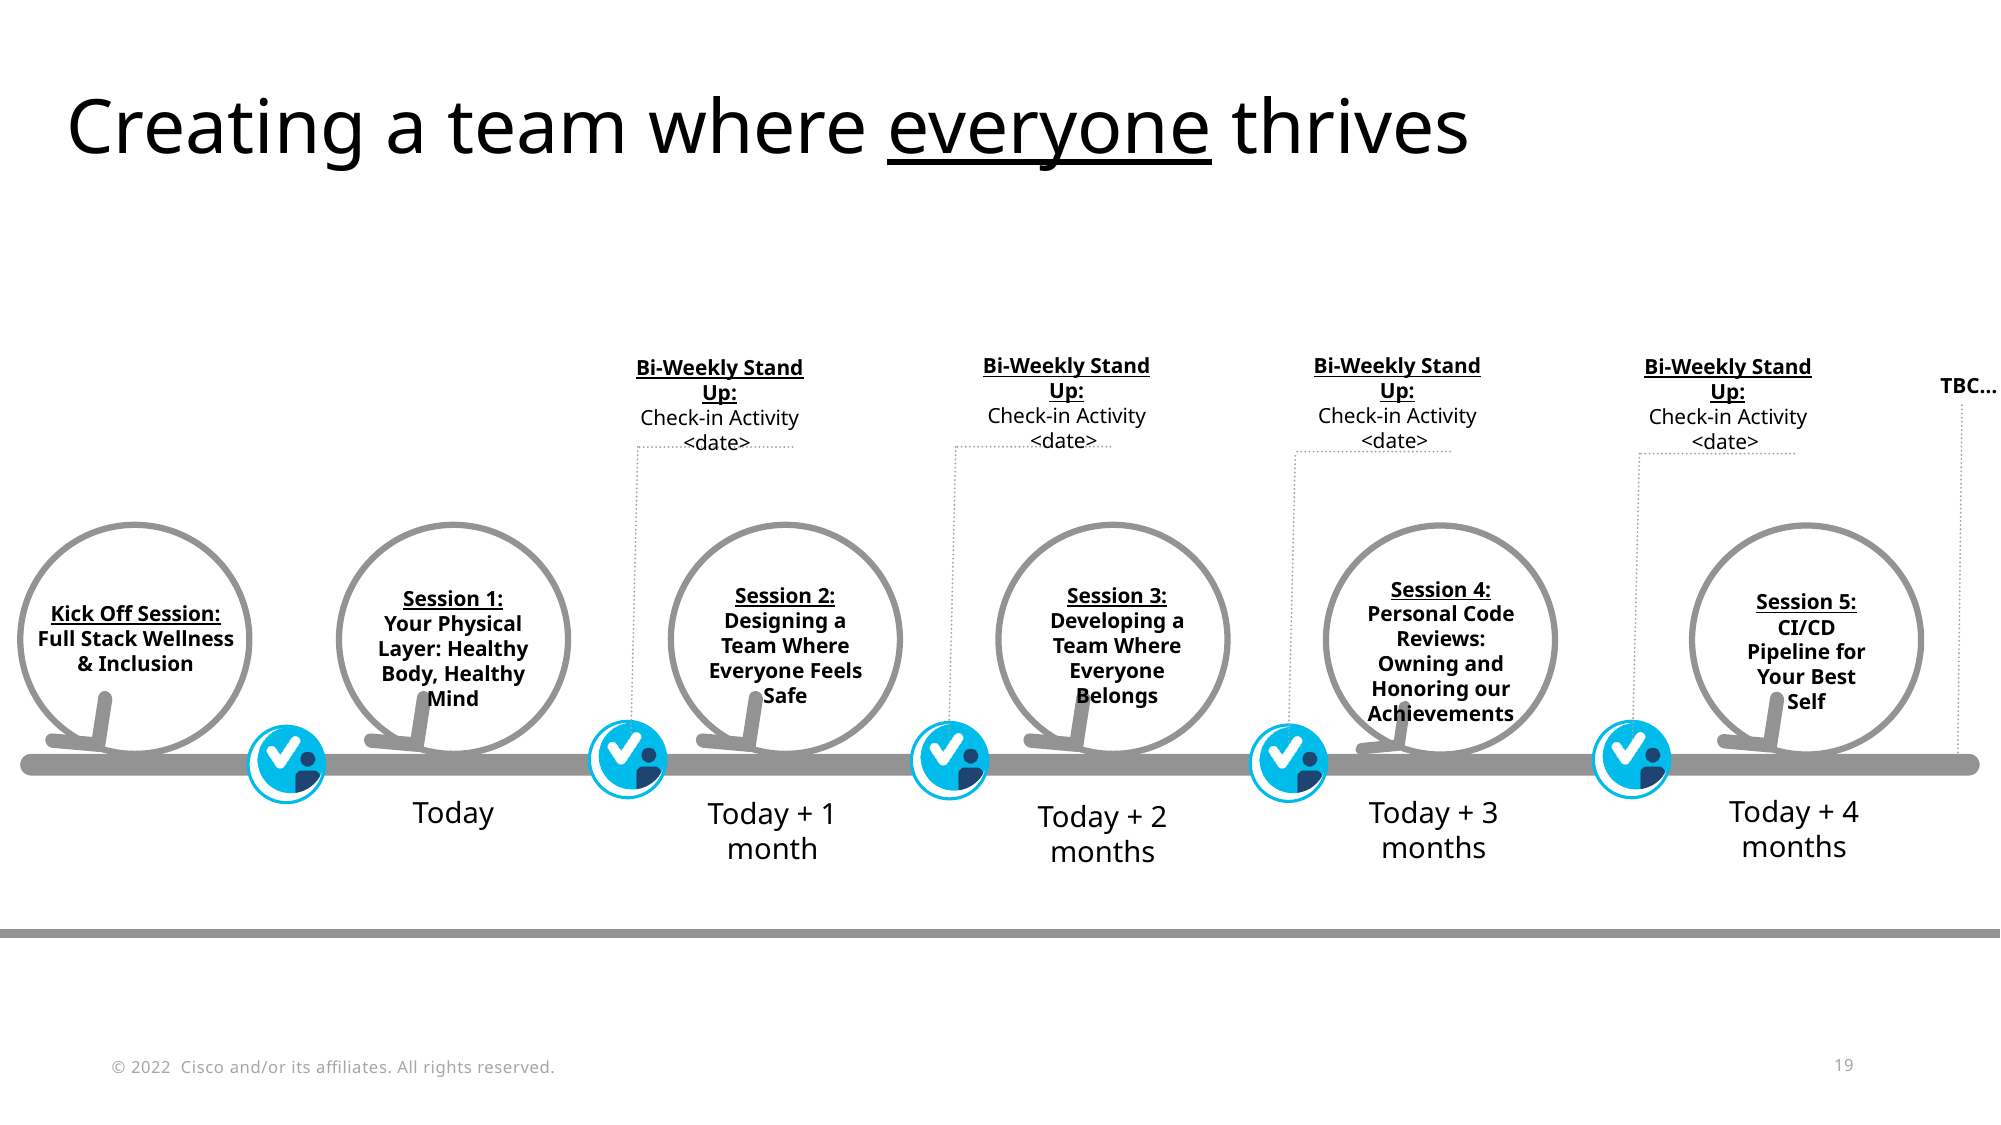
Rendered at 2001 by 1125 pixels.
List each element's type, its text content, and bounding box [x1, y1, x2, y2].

text_box Today + 4 months [1711, 785, 1878, 871]
text_box Today + 1 month [689, 788, 856, 909]
text_box Today [370, 787, 537, 838]
text_box [45, 691, 113, 752]
text_box [0, 929, 2000, 938]
text_box Bi-Weekly Stand Up: Check-in Activity <date> [1288, 345, 1507, 461]
text_box Today + 3 months [1350, 787, 1517, 873]
text_box [20, 721, 1980, 803]
text_box Bi-Weekly Stand Up: Check-in Activity <date> [957, 345, 1176, 461]
text_box Session 1: Your Physical Layer: Healthy Body, Healthy Mind [344, 578, 563, 754]
text_box Bi-Weekly Stand Up: Check-in Activity <date> [1619, 346, 1837, 462]
text_box Today + 2 months [1019, 790, 1186, 876]
text_box TBC… [1900, 364, 2000, 405]
text_box Session 5: CI/CD Pipeline for Your Best Self [1723, 581, 1890, 722]
text_box [695, 716, 761, 752]
text_box Session 3: Developing a Team Where Everyone Belongs [1014, 575, 1221, 716]
text_box Kick Off Session: Full Stack Wellness & Inclusion [21, 593, 251, 684]
title Creating a team where everyone thrives [51, 51, 1878, 212]
text_box Session 2: Designing a Team Where Everyone Feels Safe [685, 575, 885, 716]
text_box [1023, 716, 1088, 752]
text_box Session 4: Personal Code Reviews: Owning and Honoring our Achievements [1338, 568, 1544, 734]
text_box Bi-Weekly Stand Up: Check-in Activity <date> [610, 347, 829, 463]
